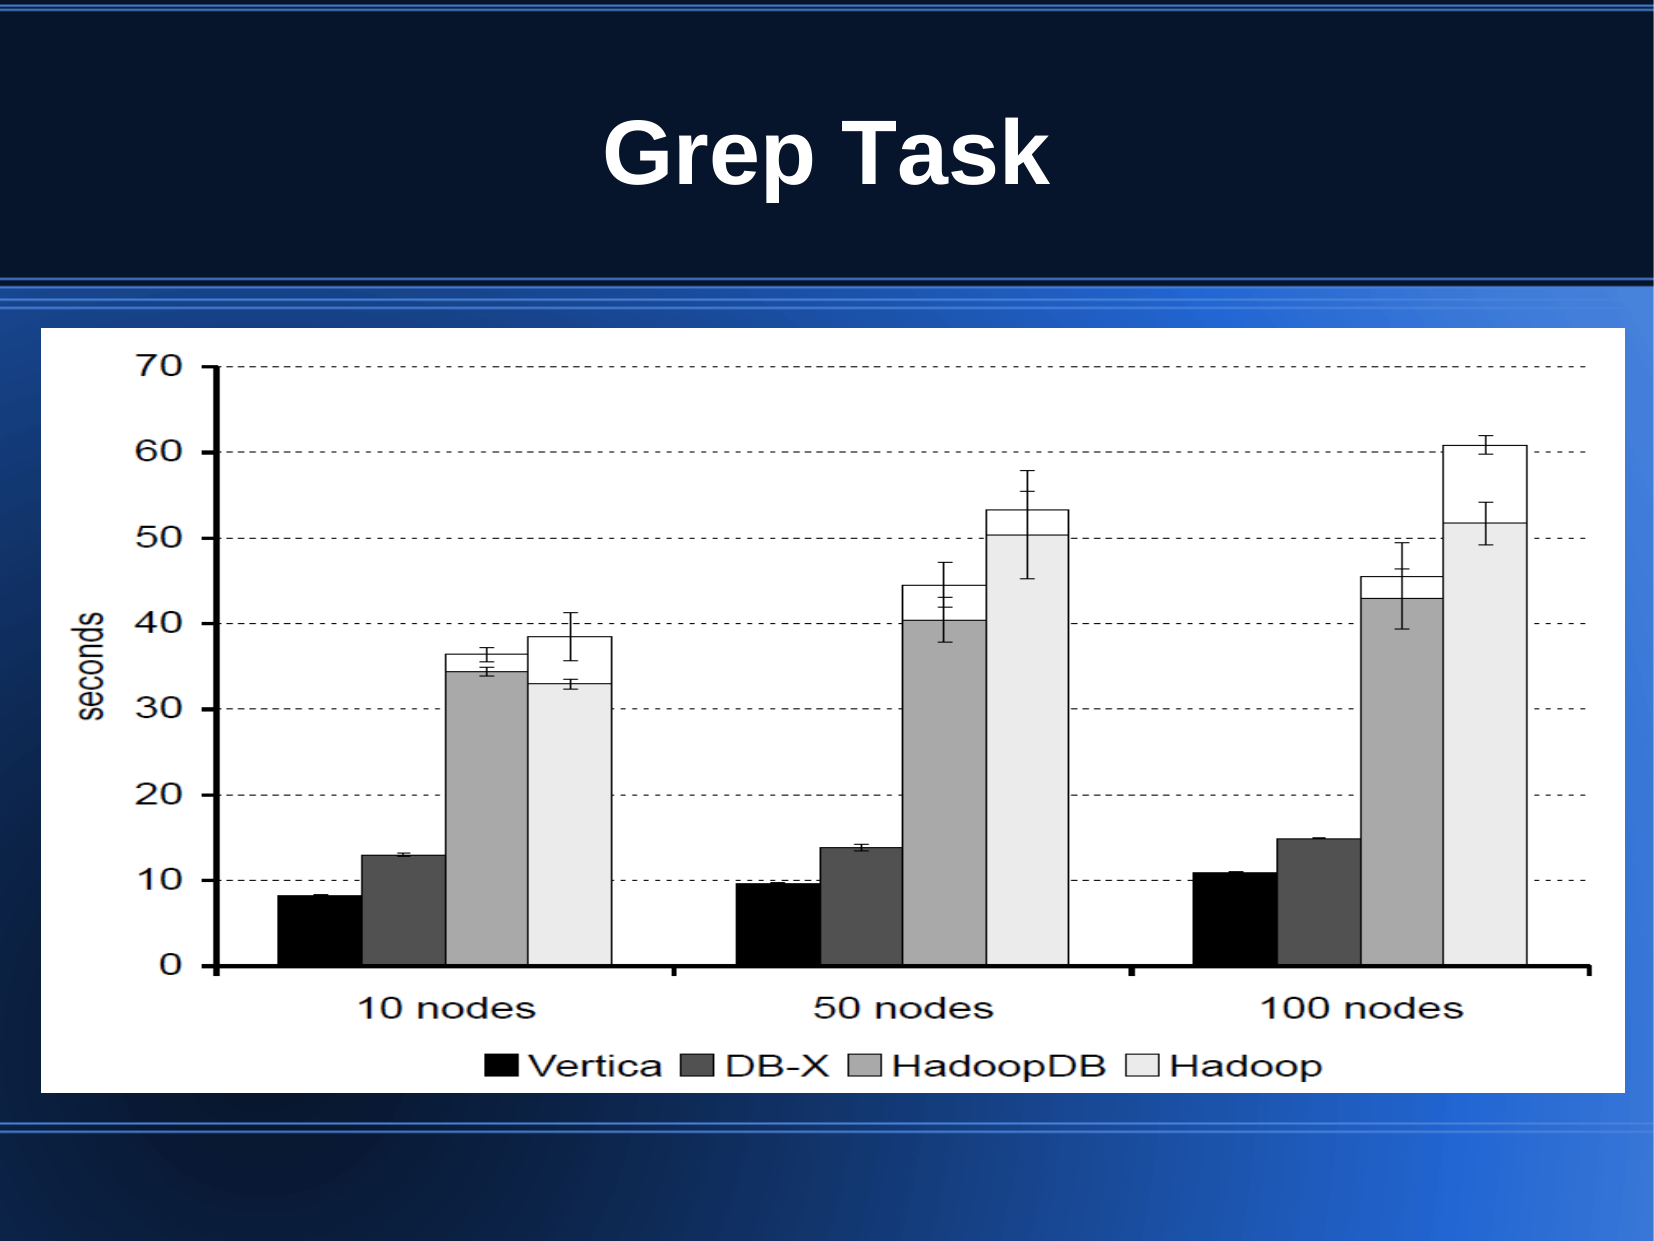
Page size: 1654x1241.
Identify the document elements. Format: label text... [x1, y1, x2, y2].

picture [0, 0, 1654, 1241]
title Grep Task [82, 49, 1571, 257]
